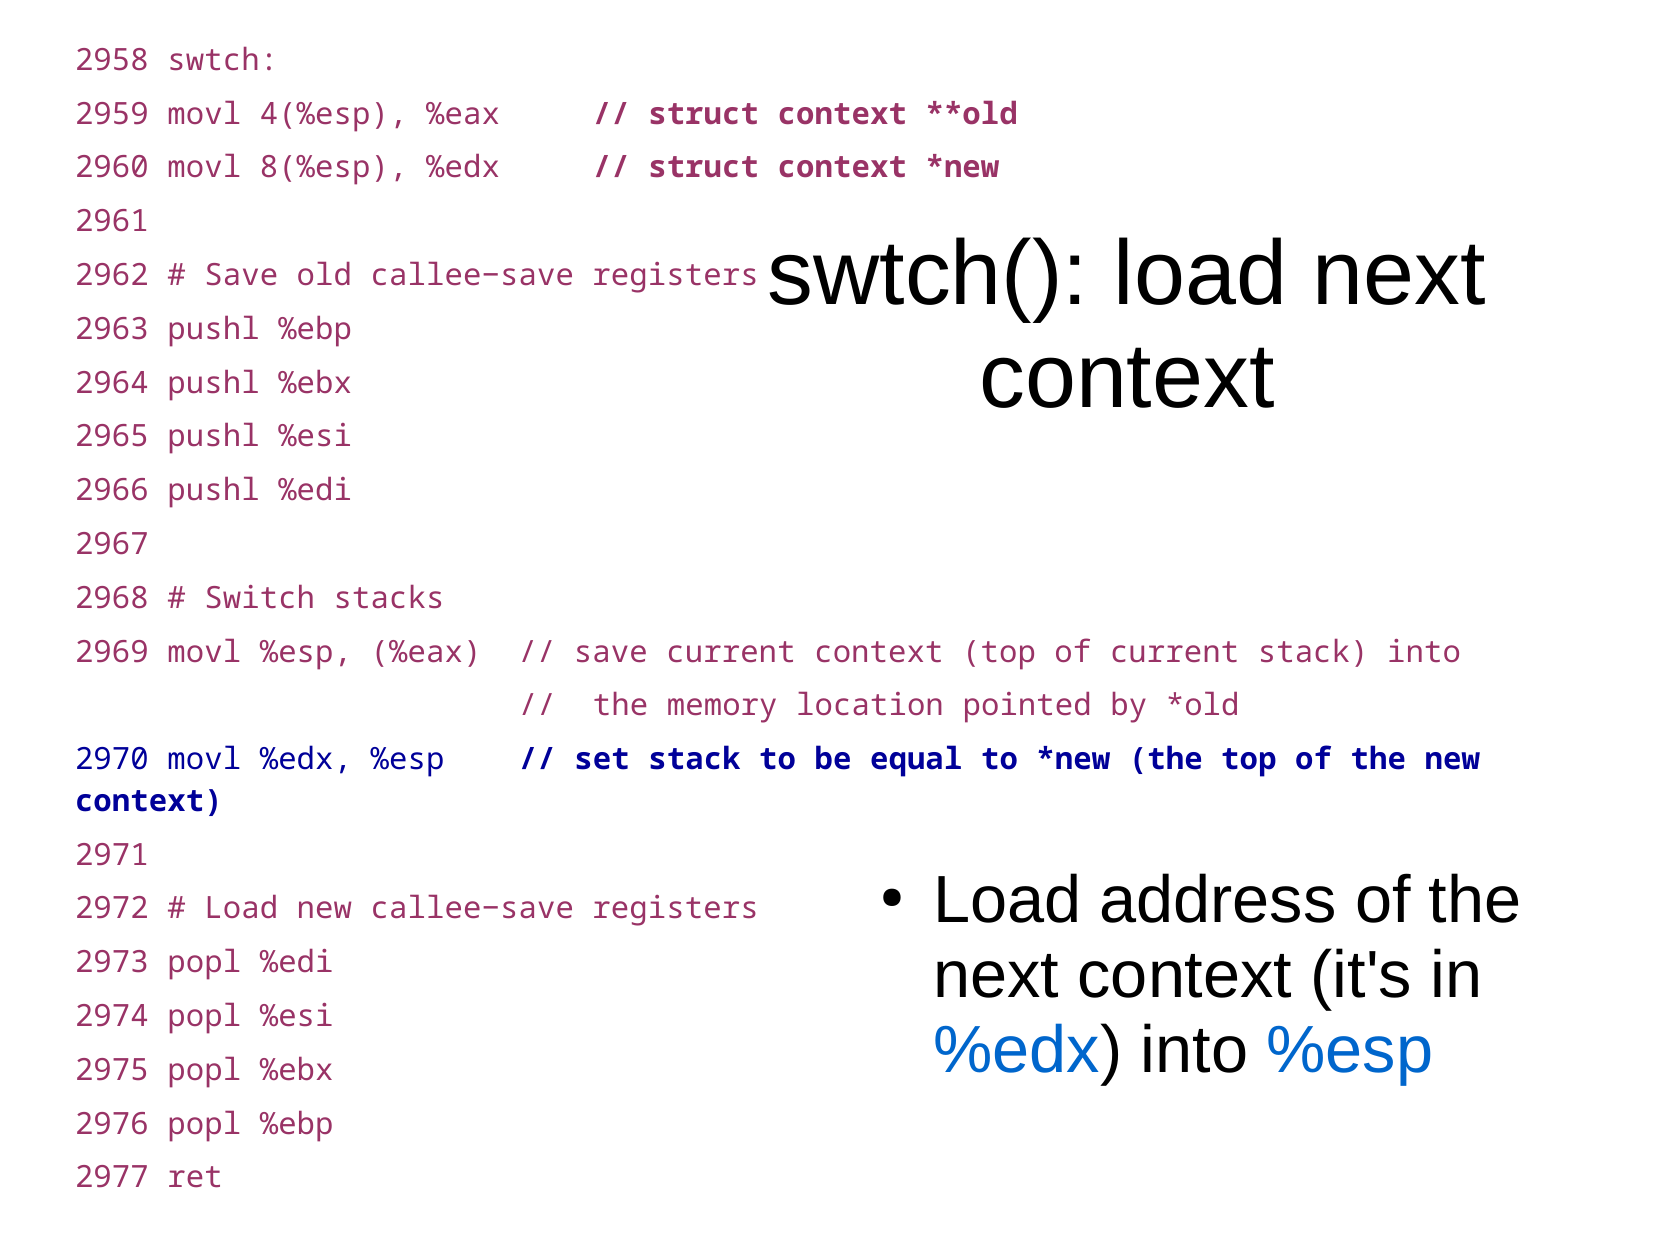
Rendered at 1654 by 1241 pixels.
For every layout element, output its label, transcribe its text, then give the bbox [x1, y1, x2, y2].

list Load address of the next context (it's in %edx) into %esp [862, 862, 1589, 1206]
list 2958 swtch: 2959 movl 4(%esp), %eax // struct context **old 2960 movl 8(%esp), %edx // struct context *new 2961 2962 # Save old callee−save registers 2963 pushl %ebp 2964 pushl %ebx 2965 pushl %esi 2966 pushl %edi 2967 2968 # Switch stacks 2969 movl %esp, (%eax) // save current context (top of current stack) into // the memory location pointed by *old 2970 movl %edx, %esp // set stack to be equal to *new (the top of the new context) 2971 2972 # Load new callee−save registers 2973 popl %edi 2974 popl %esi 2975 popl %ebx 2976 popl %ebp 2977 ret [75, 37, 1613, 1201]
title swtch(): load next context [679, 176, 1576, 472]
